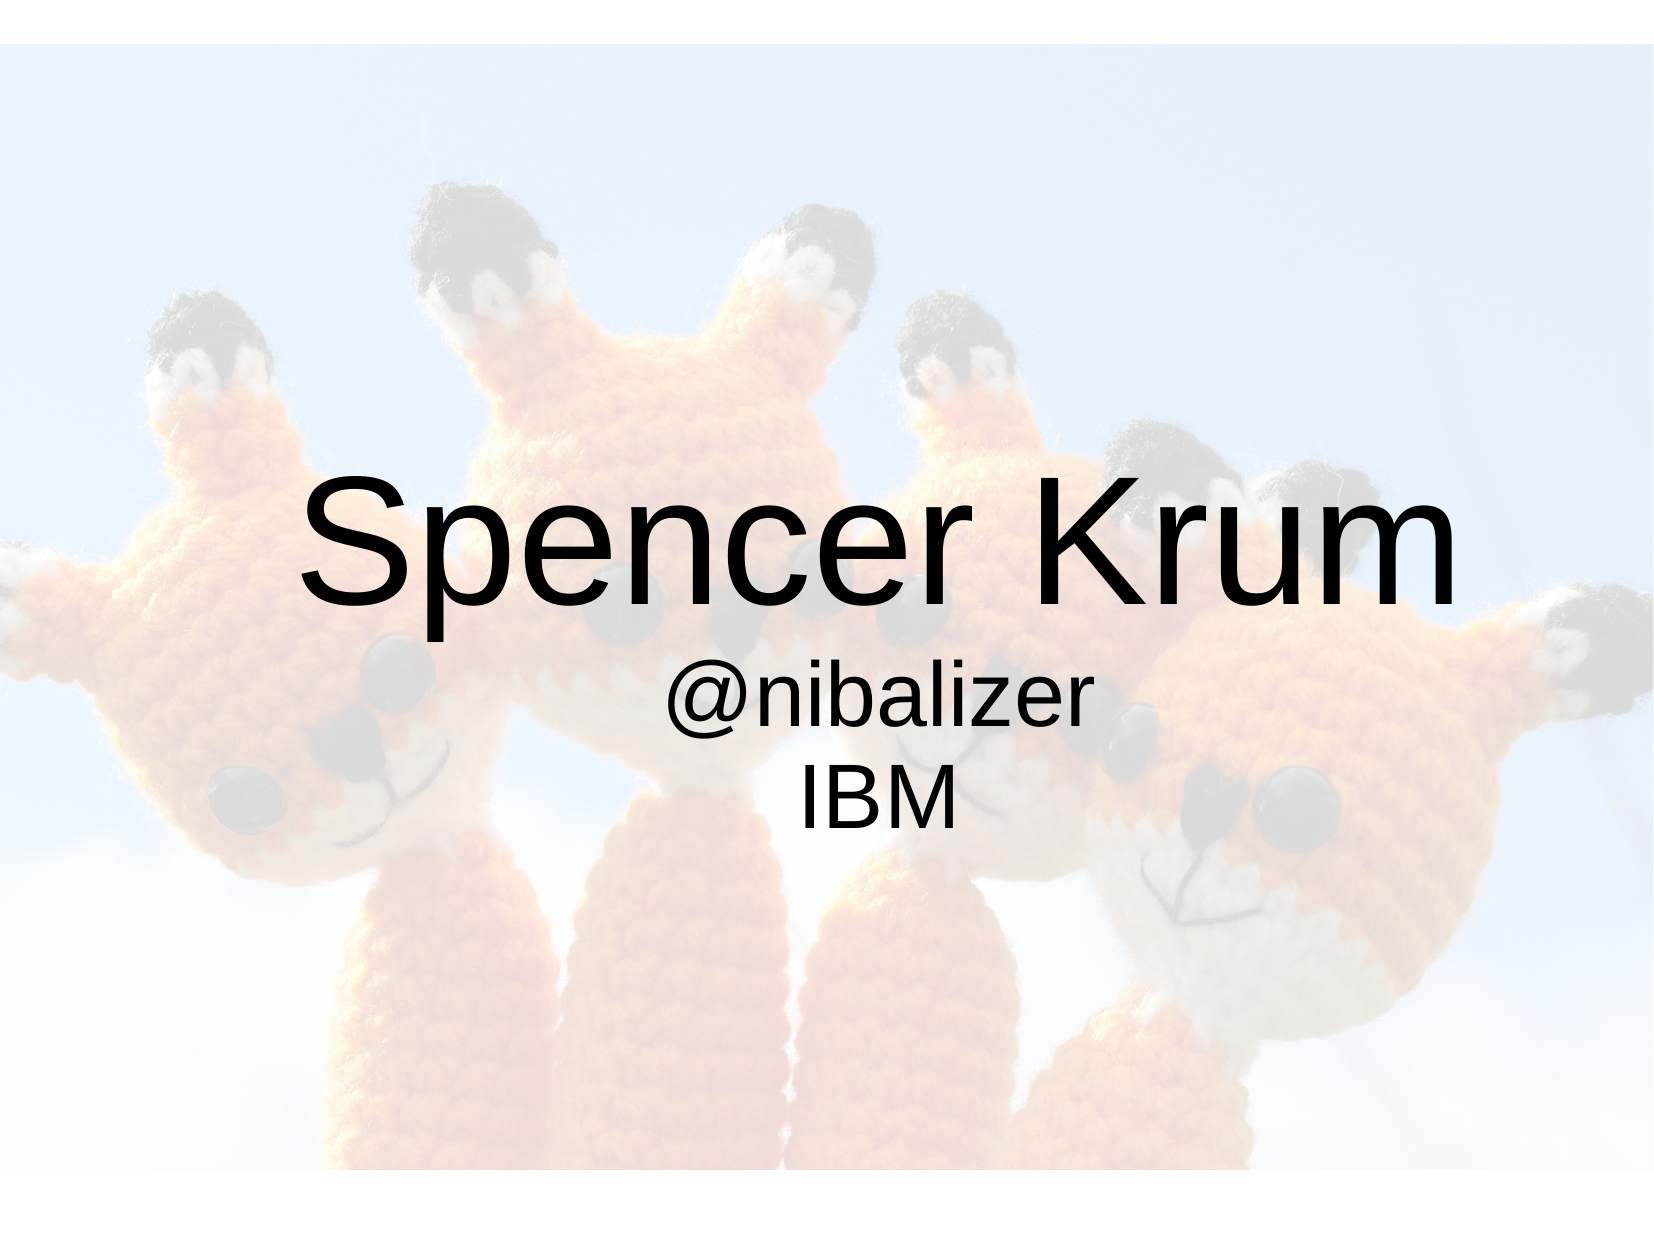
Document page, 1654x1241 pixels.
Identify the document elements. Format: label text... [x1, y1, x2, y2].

picture [0, 44, 1654, 1171]
title Spencer Krum @nibalizer IBM [135, 438, 1624, 849]
